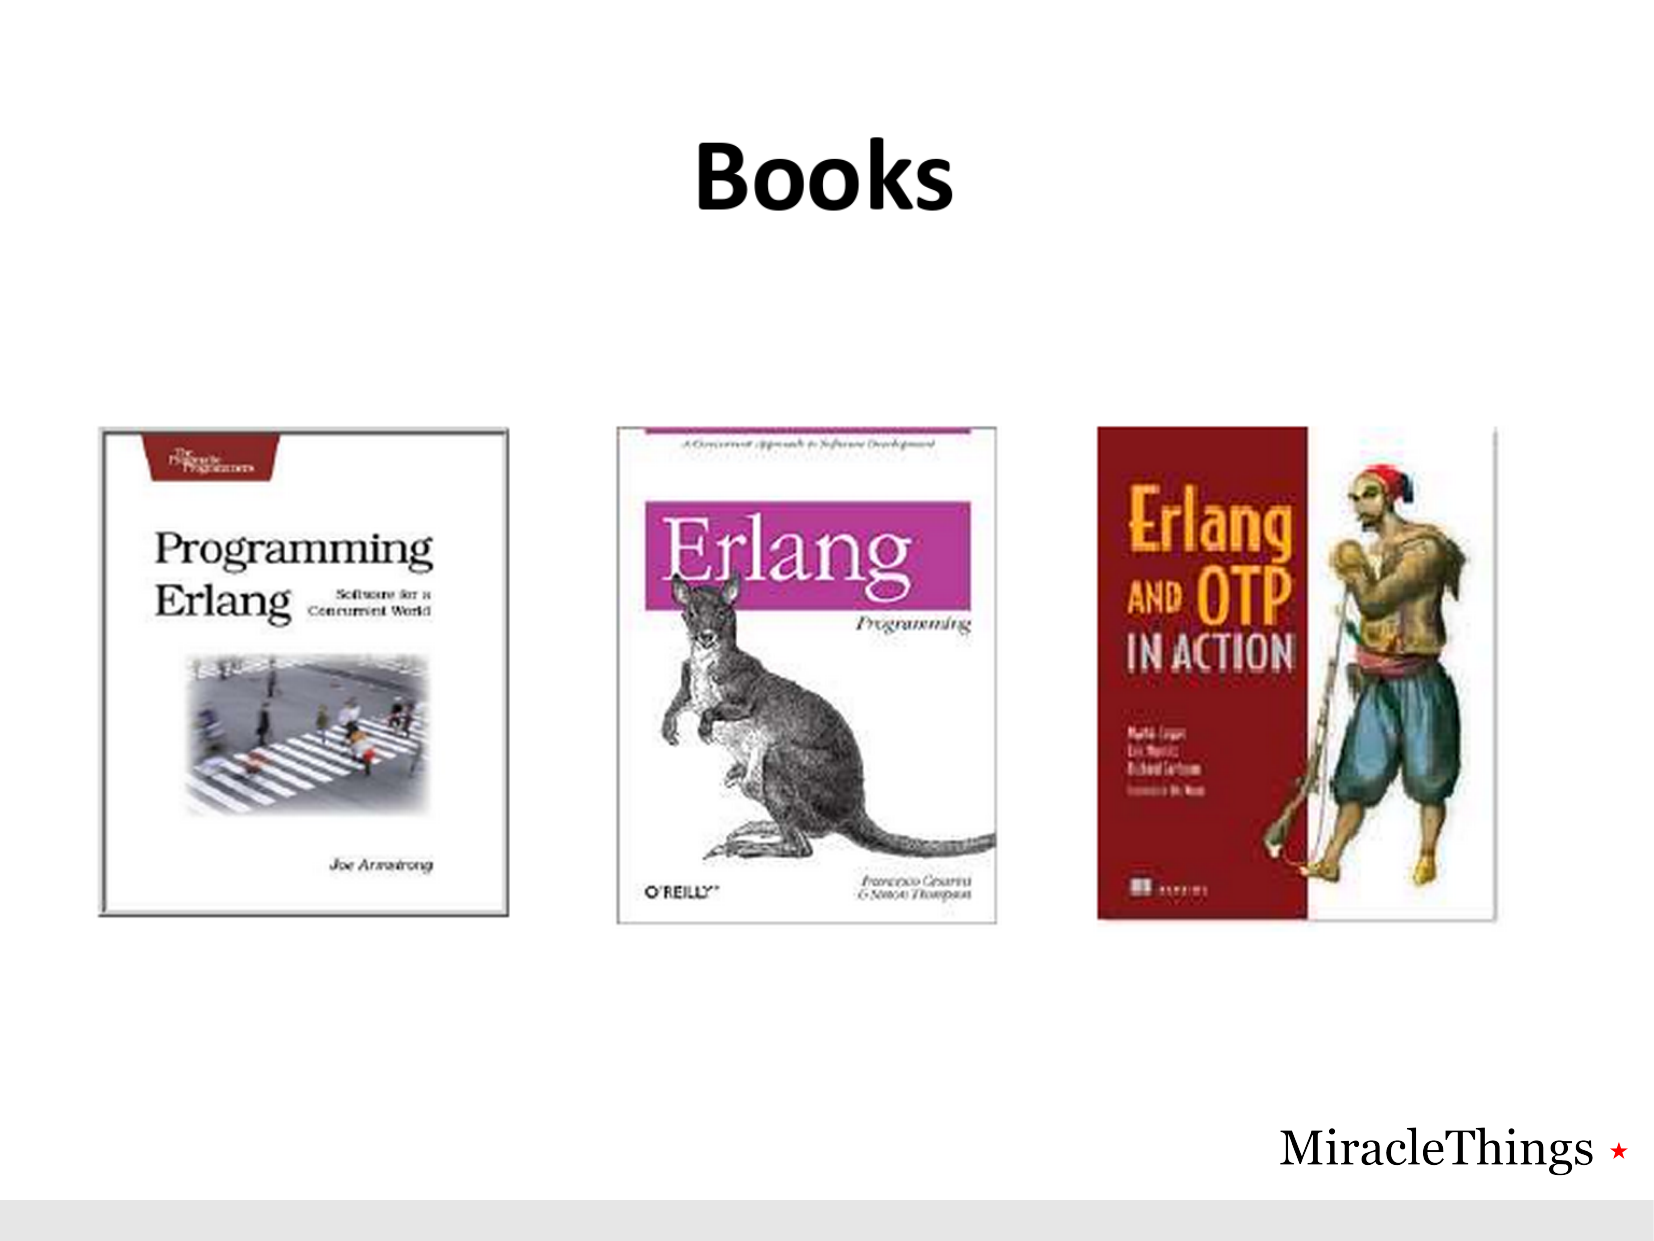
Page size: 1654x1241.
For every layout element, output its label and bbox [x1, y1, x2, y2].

picture [2, 104, 1654, 1200]
